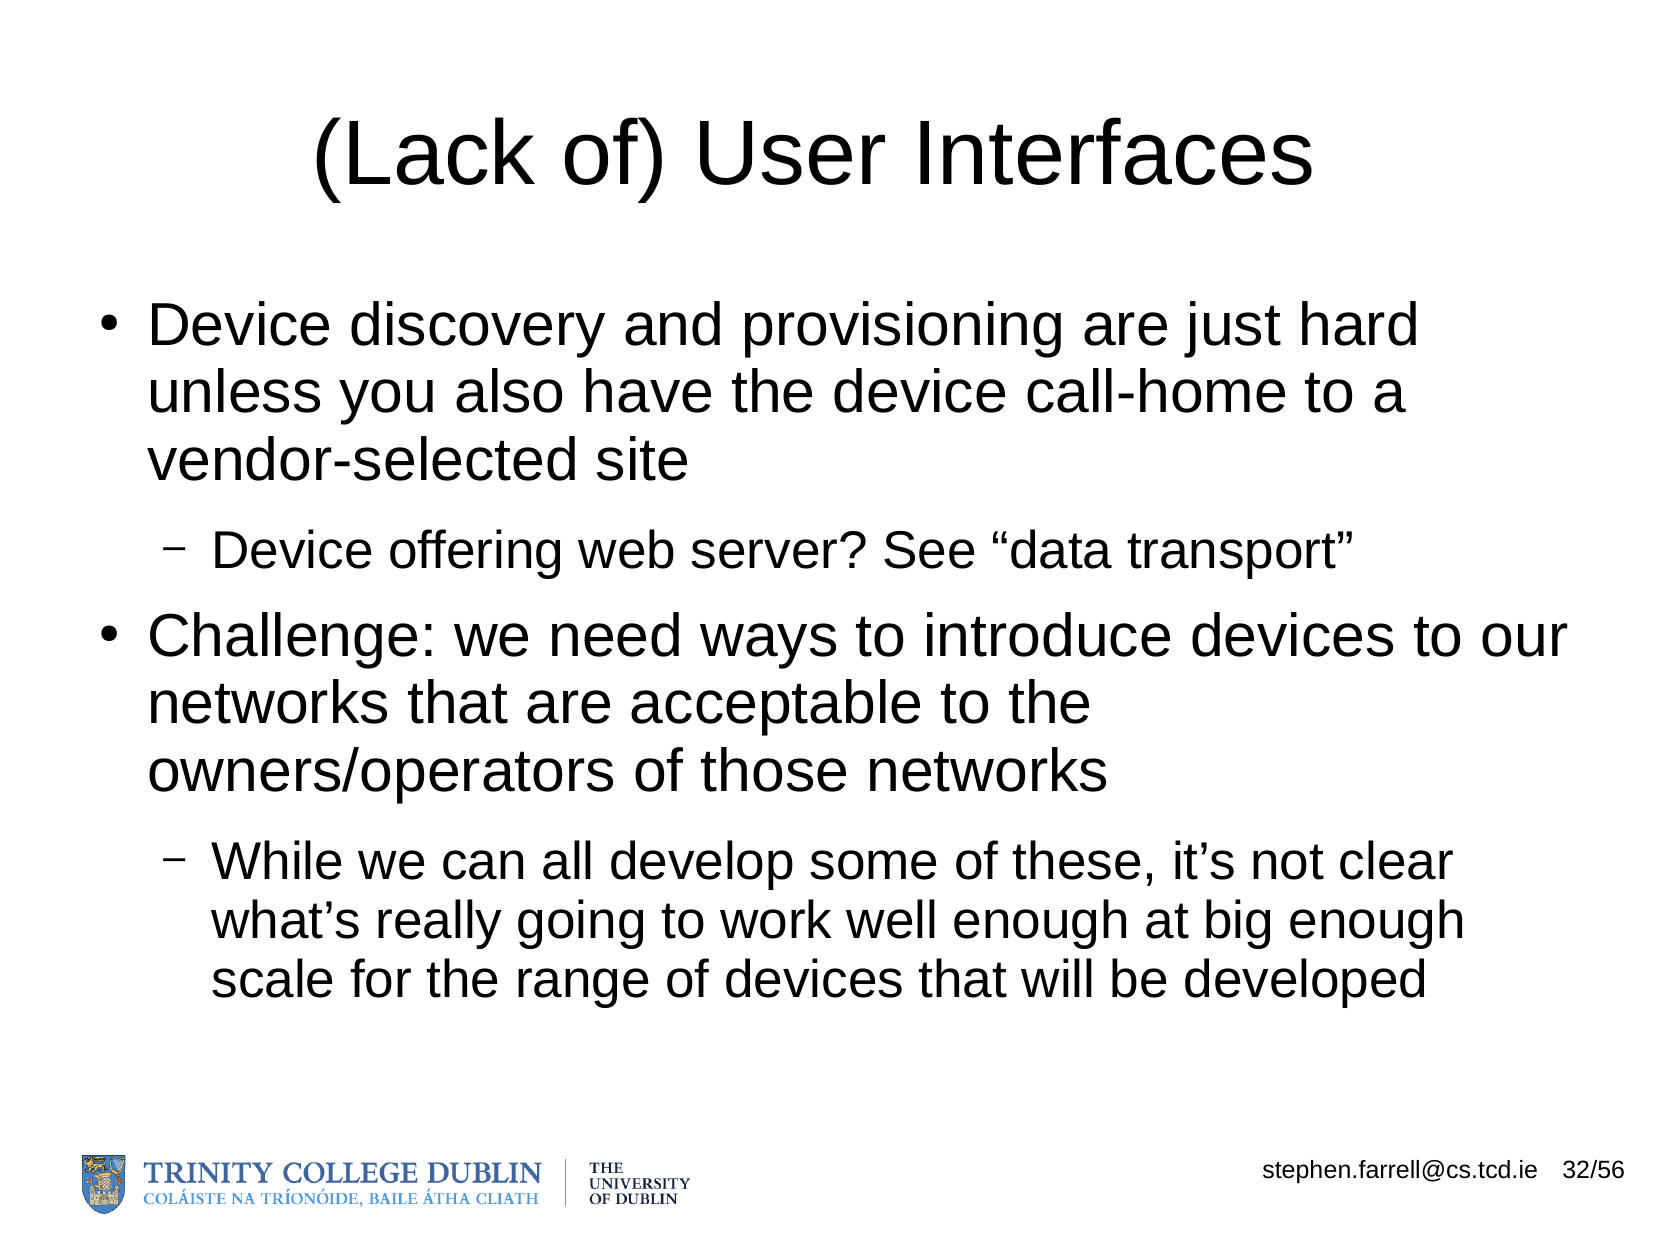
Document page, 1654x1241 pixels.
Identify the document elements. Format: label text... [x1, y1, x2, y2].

title (Lack of) User Interfaces [82, 49, 1571, 257]
list Device discovery and provisioning are just hard unless you also have the device call-home to a vendor-selected site Device offering web server? See “data transport” Challenge: we need ways to introduce devices to our networks that are acceptable to the owners/operators of those networks While we can all develop some of these, it’s not clear what’s really going to work well enough at big enough scale for the range of devices that will be developed [82, 290, 1571, 1010]
picture [82, 1155, 694, 1214]
